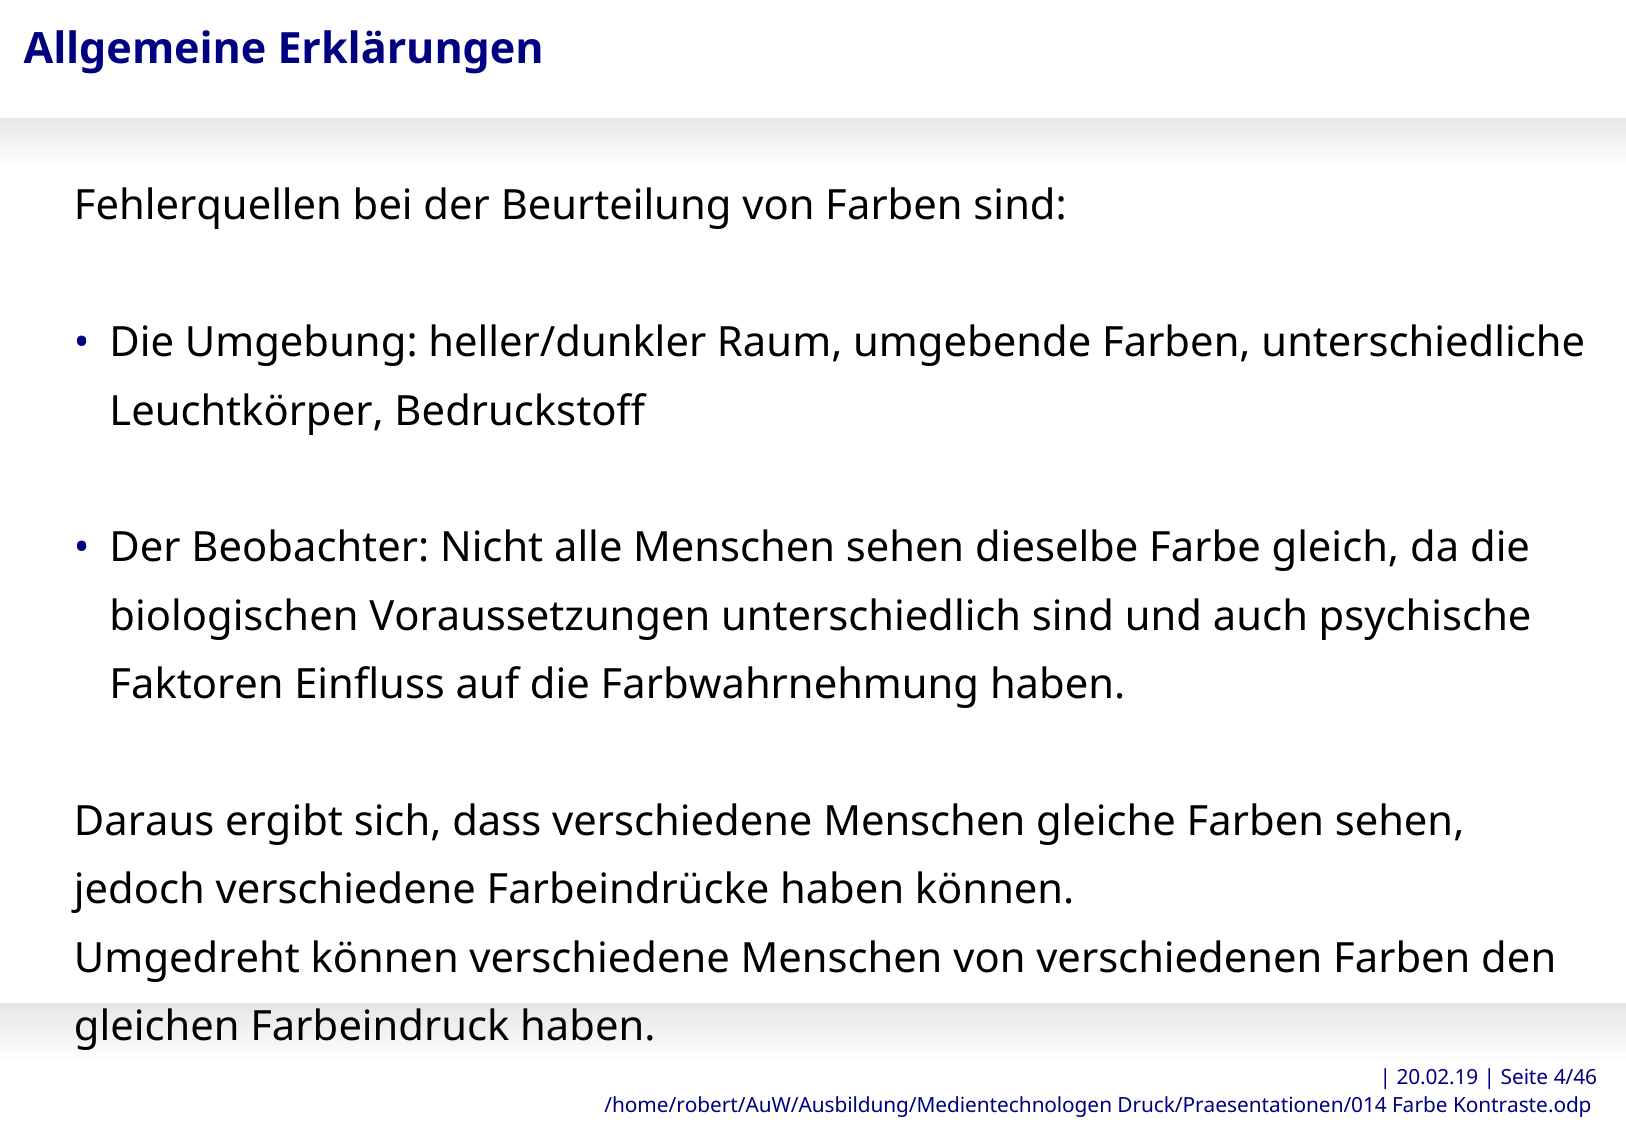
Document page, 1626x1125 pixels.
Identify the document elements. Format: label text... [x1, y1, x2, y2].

list Fehlerquellen bei der Beurteilung von Farben sind: Die Umgebung: heller/dunkler Raum, umgebende Farben, unterschiedliche Leuchtkörper, Bedruckstoff Der Beobachter: Nicht alle Menschen sehen dieselbe Farbe gleich, da die biologischen Voraussetzungen unterschiedlich sind und auch psychische Faktoren Einfluss auf die Farbwahrnehmung haben. Daraus ergibt sich, dass verschiedene Menschen gleiche Farben sehen, jedoch verschiedene Farbeindrücke haben können. Umgedreht können verschiedene Menschen von verschiedenen Farben den gleichen Farbeindruck haben. [27, 163, 1592, 1001]
title Allgemeine Erklärungen [23, 5, 1600, 154]
